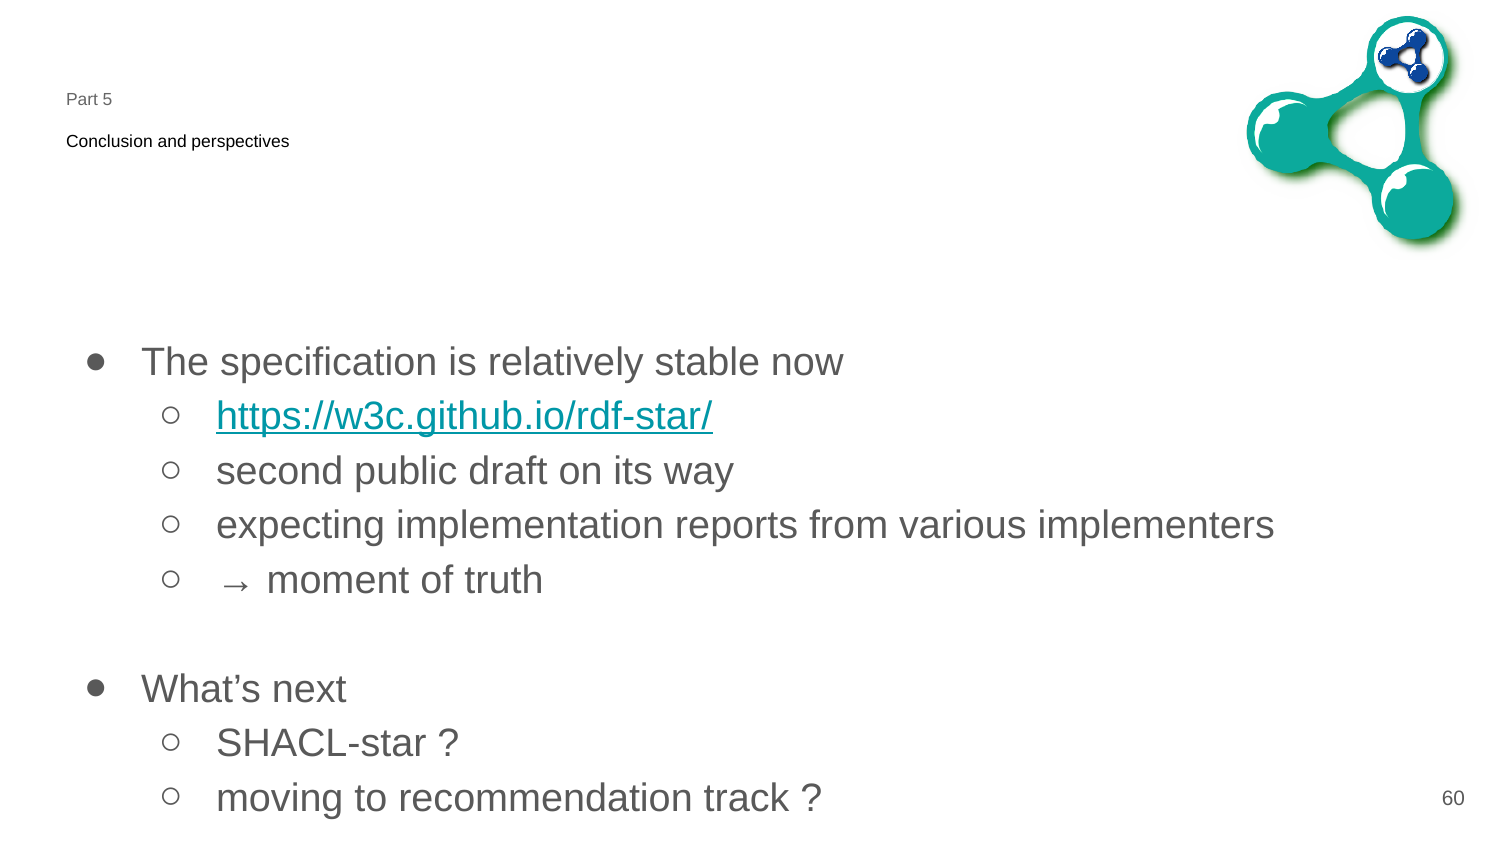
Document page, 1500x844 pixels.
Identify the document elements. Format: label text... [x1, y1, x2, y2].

picture [1233, 11, 1482, 260]
slide_number <number> [1449, 764, 1480, 830]
list The specification is relatively stable now https://w3c.github.io/rdf-star/ second public draft on its way expecting implementation reports from various implementers → moment of truth What’s next SHACL-star ? moving to recommendation track ? [51, 314, 1449, 844]
title Part 5 Conclusion and perspectives [51, 72, 1233, 167]
